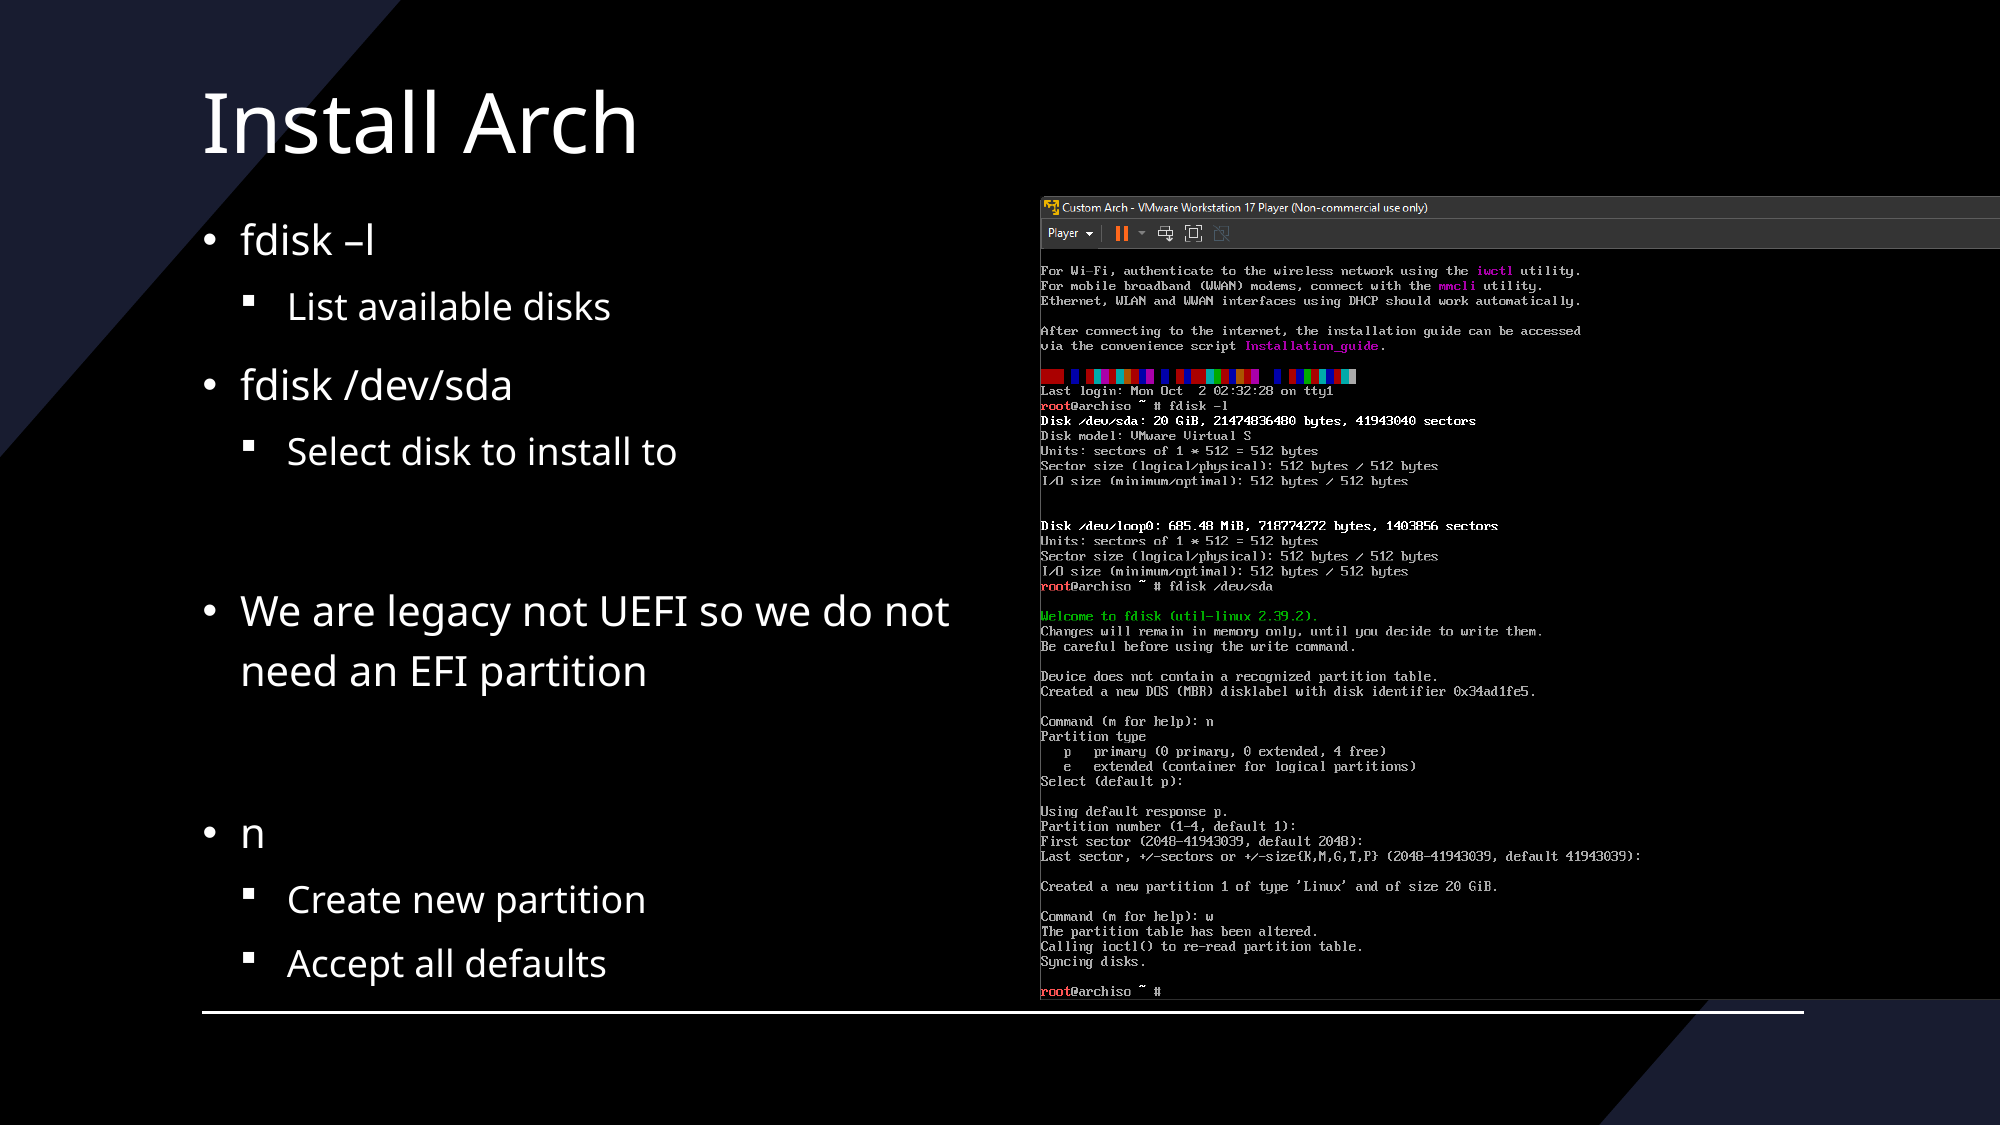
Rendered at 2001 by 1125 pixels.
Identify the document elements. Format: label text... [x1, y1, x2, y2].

list fdisk –l List available disks fdisk /dev/sda Select disk to install to We are legacy not UEFI so we do not need an EFI partition n Create new partition Accept all defaults [187, 196, 975, 1054]
title Install Arch [187, 0, 1000, 285]
picture [1040, 196, 2000, 1000]
